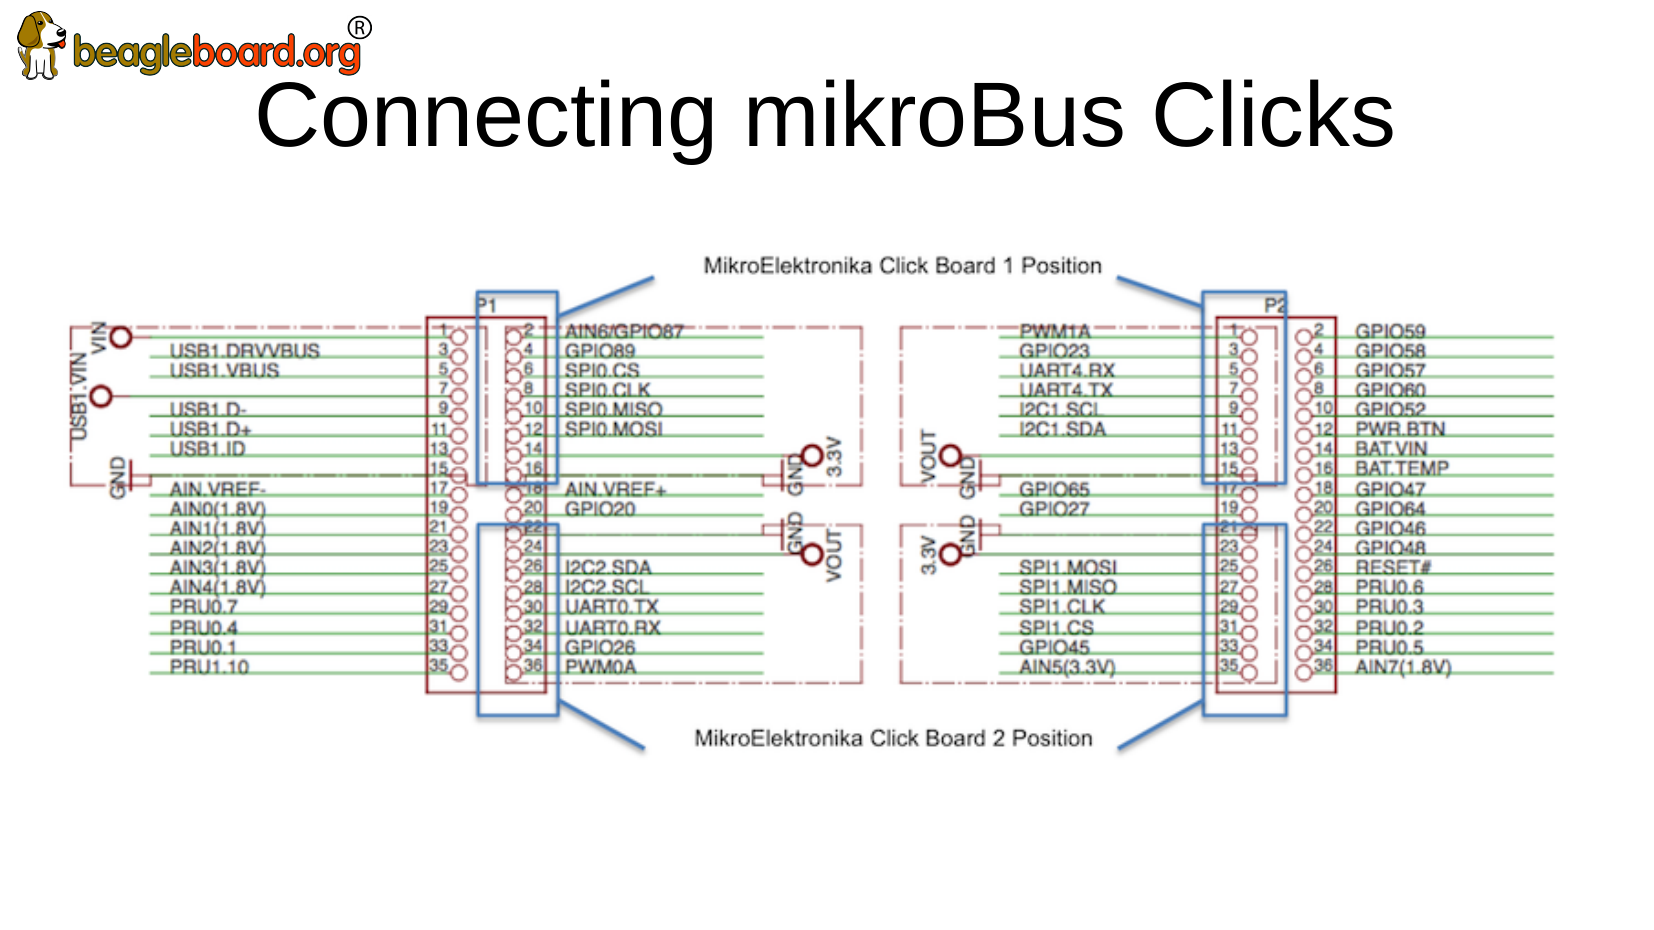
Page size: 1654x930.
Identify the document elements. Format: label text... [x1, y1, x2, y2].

picture [0, 242, 1644, 765]
title Connecting mikroBus Clicks [82, 37, 1571, 193]
picture [17, 11, 372, 80]
